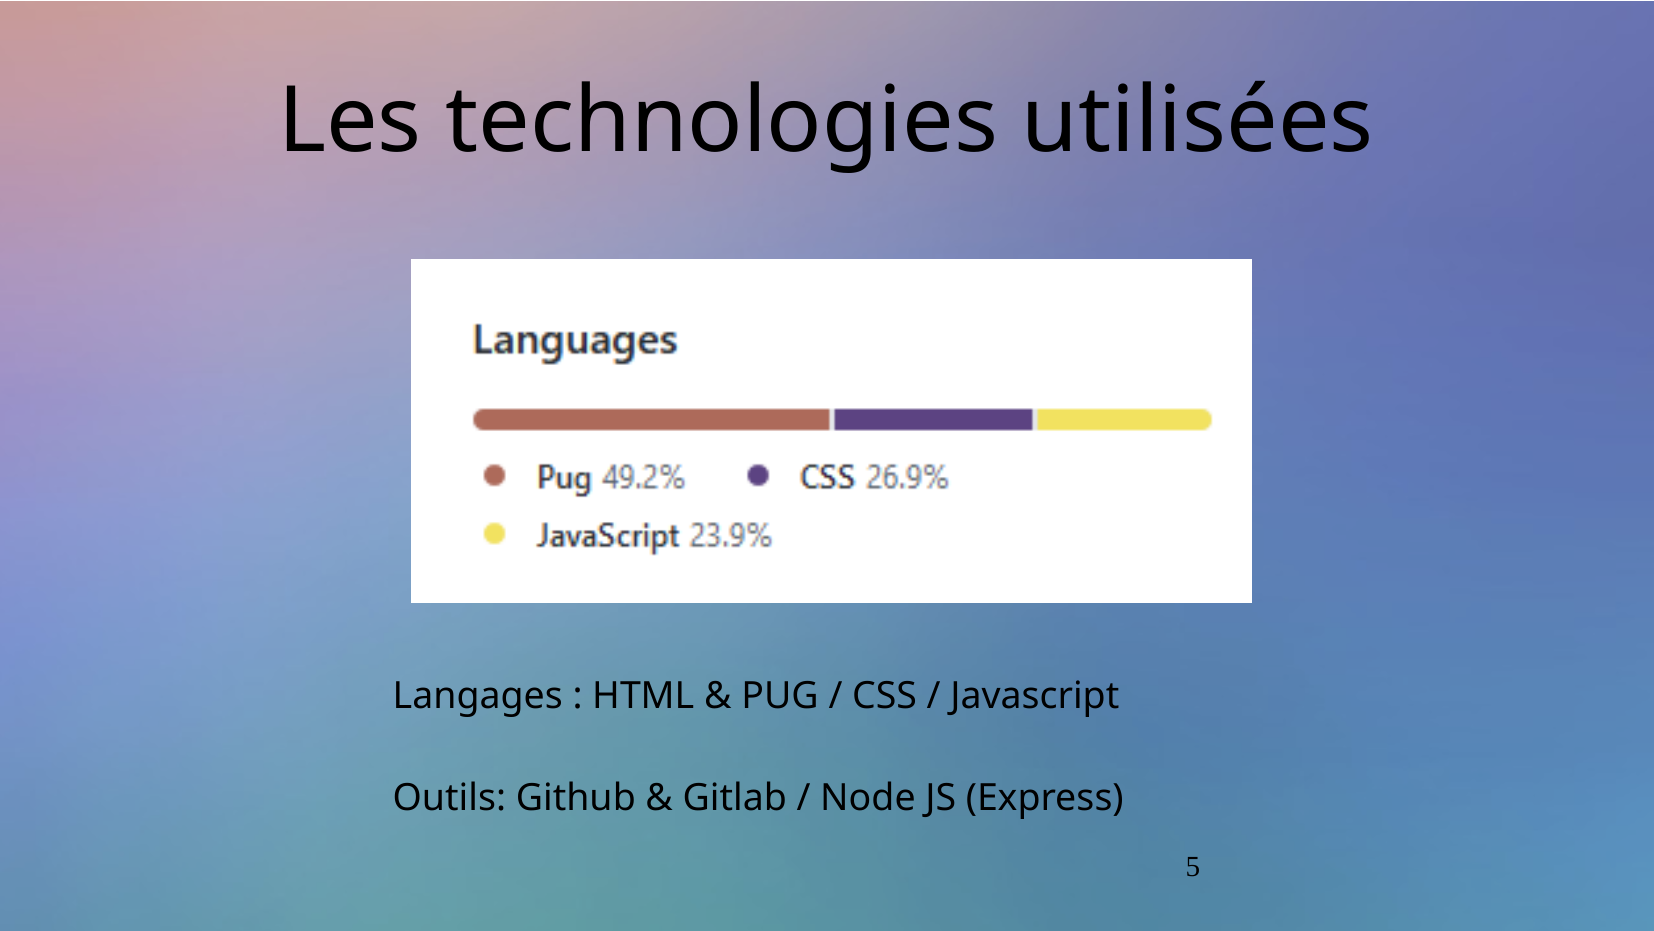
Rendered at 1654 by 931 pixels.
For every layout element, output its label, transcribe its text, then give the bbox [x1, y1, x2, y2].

picture [0, 1, 1654, 931]
text_box [1185, 847, 1571, 912]
text_box Langages : HTML & PUG / CSS / Javascript Outils: Github & Gitlab / Node JS (Express) [377, 661, 1288, 835]
title Les technologies utilisées [82, 37, 1571, 193]
